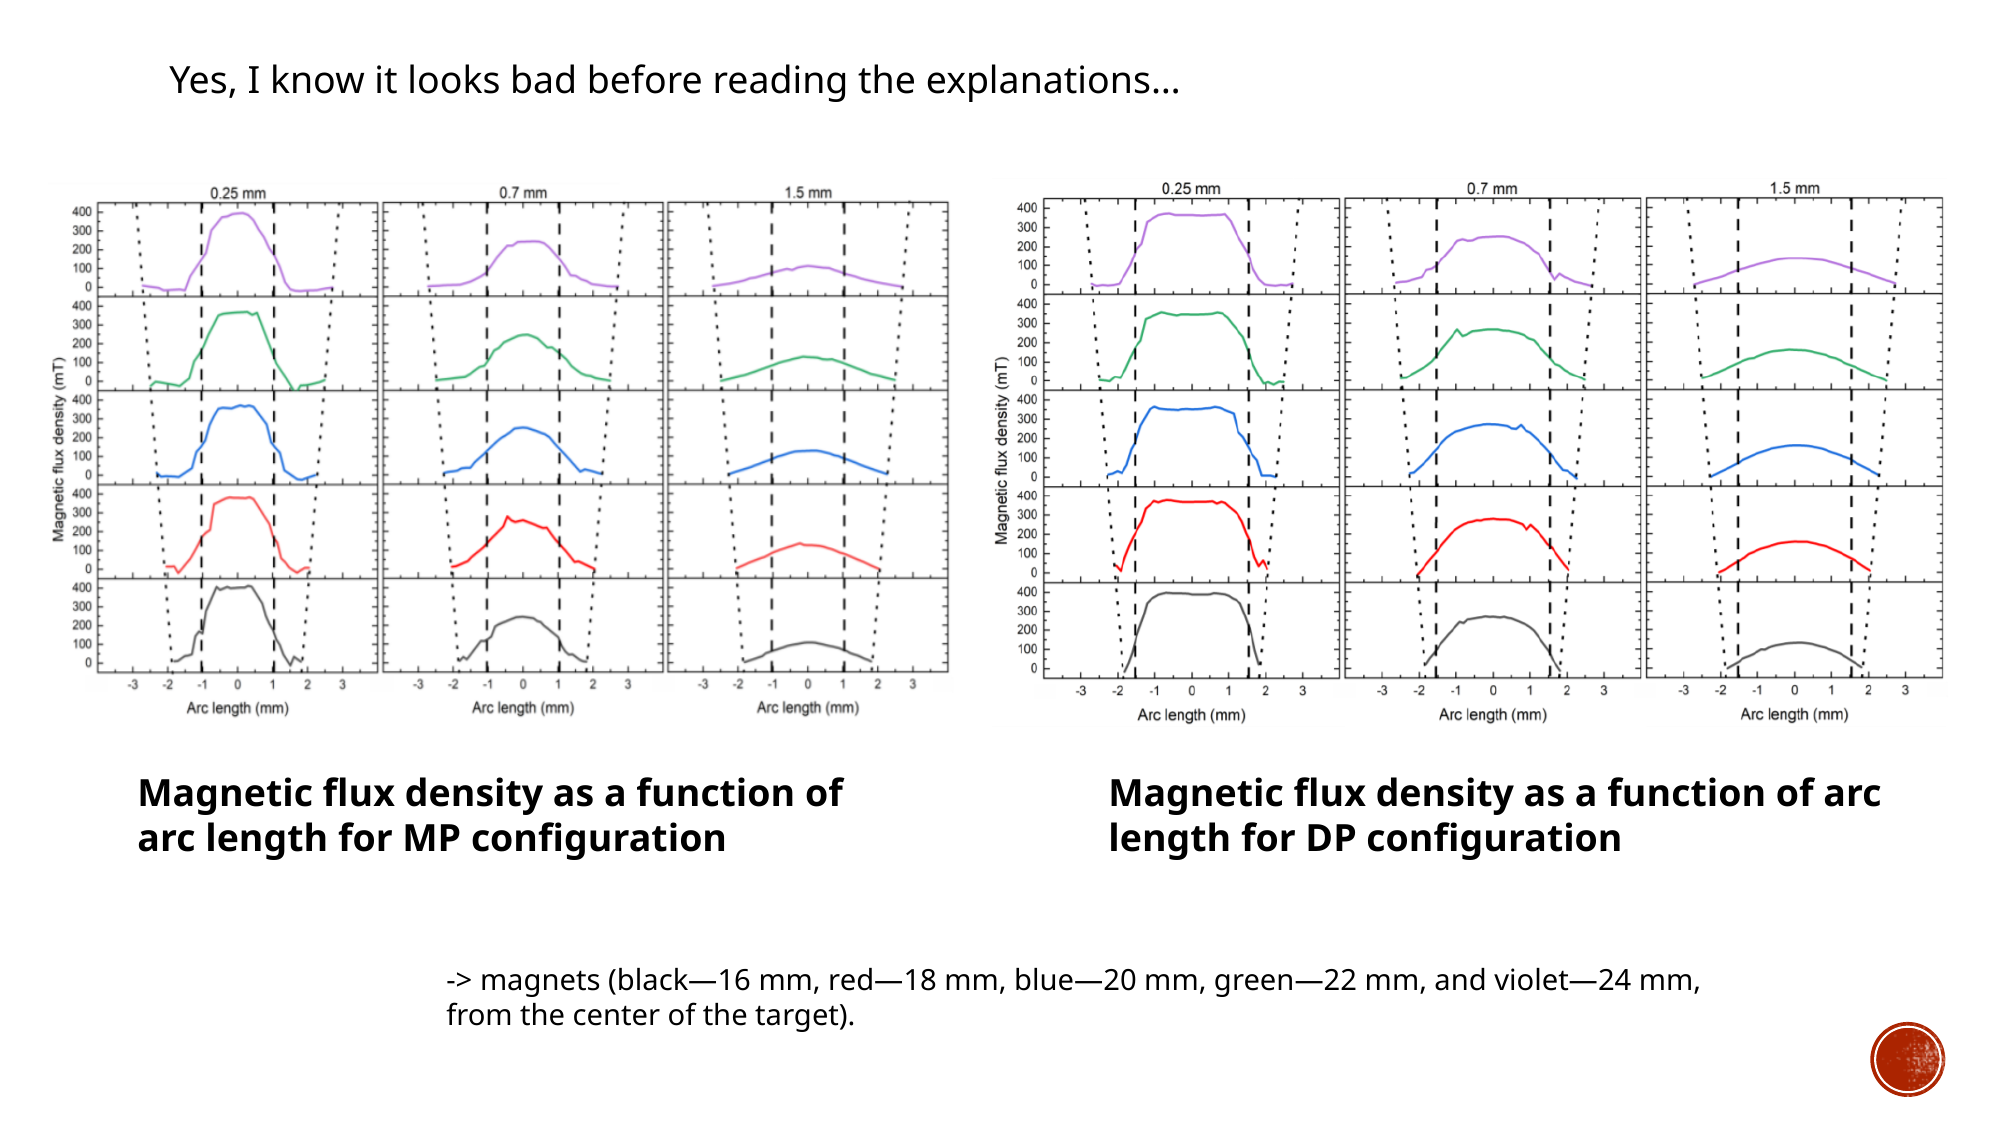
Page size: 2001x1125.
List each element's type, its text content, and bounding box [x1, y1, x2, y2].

text_box Magnetic flux density as a function of arc length for MP configuration [122, 761, 901, 868]
picture [0, 139, 1986, 734]
text_box -> magnets (black—16 mm, red—18 mm, blue—20 mm, green—22 mm, and violet—24 mm, from the center of the target). [431, 953, 1762, 1040]
text_box Yes, I know it looks bad before reading the explanations… [154, 49, 1391, 110]
text_box Magnetic flux density as a function of arc length for DP configuration [1093, 761, 1939, 868]
